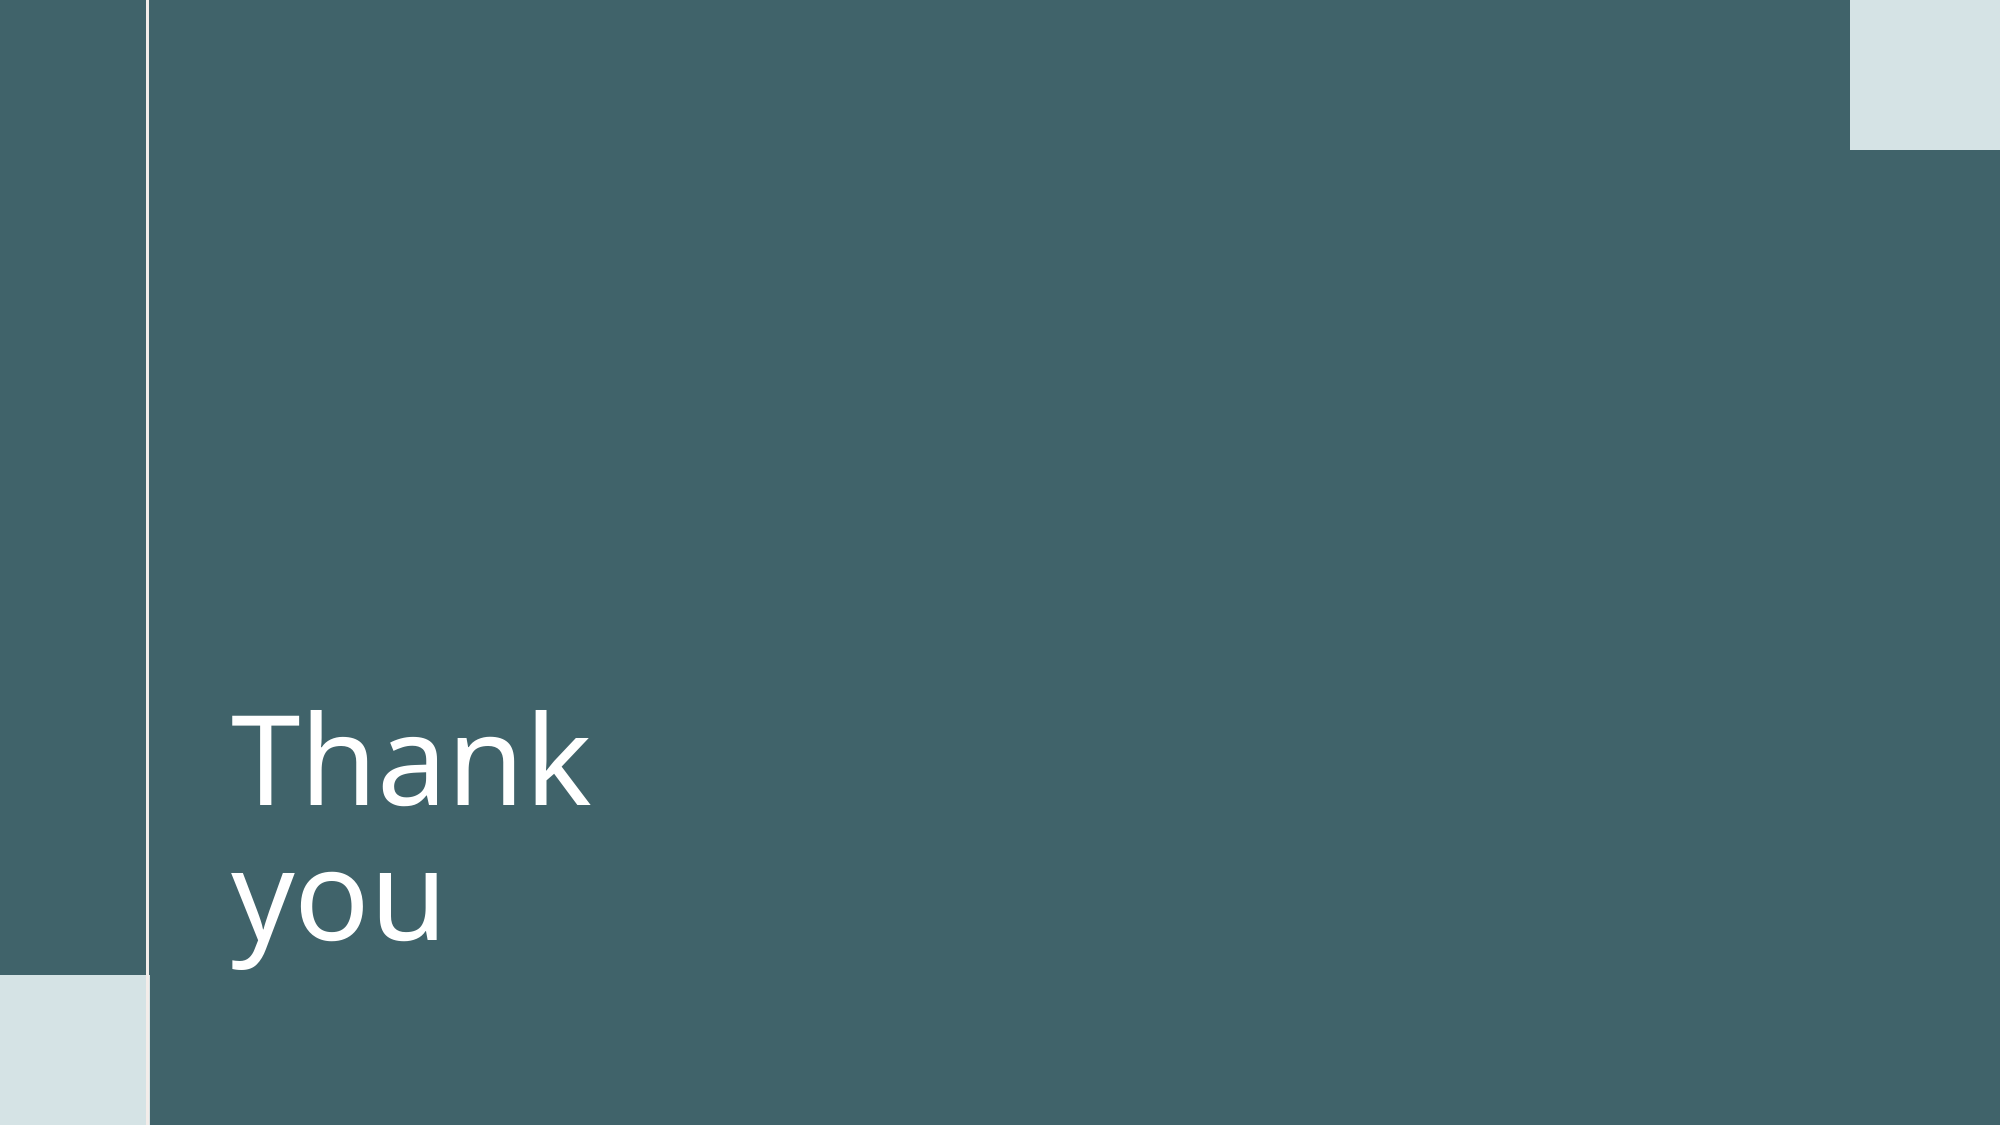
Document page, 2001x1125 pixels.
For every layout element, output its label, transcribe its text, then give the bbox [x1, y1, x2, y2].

title Thank you [216, 113, 1031, 976]
